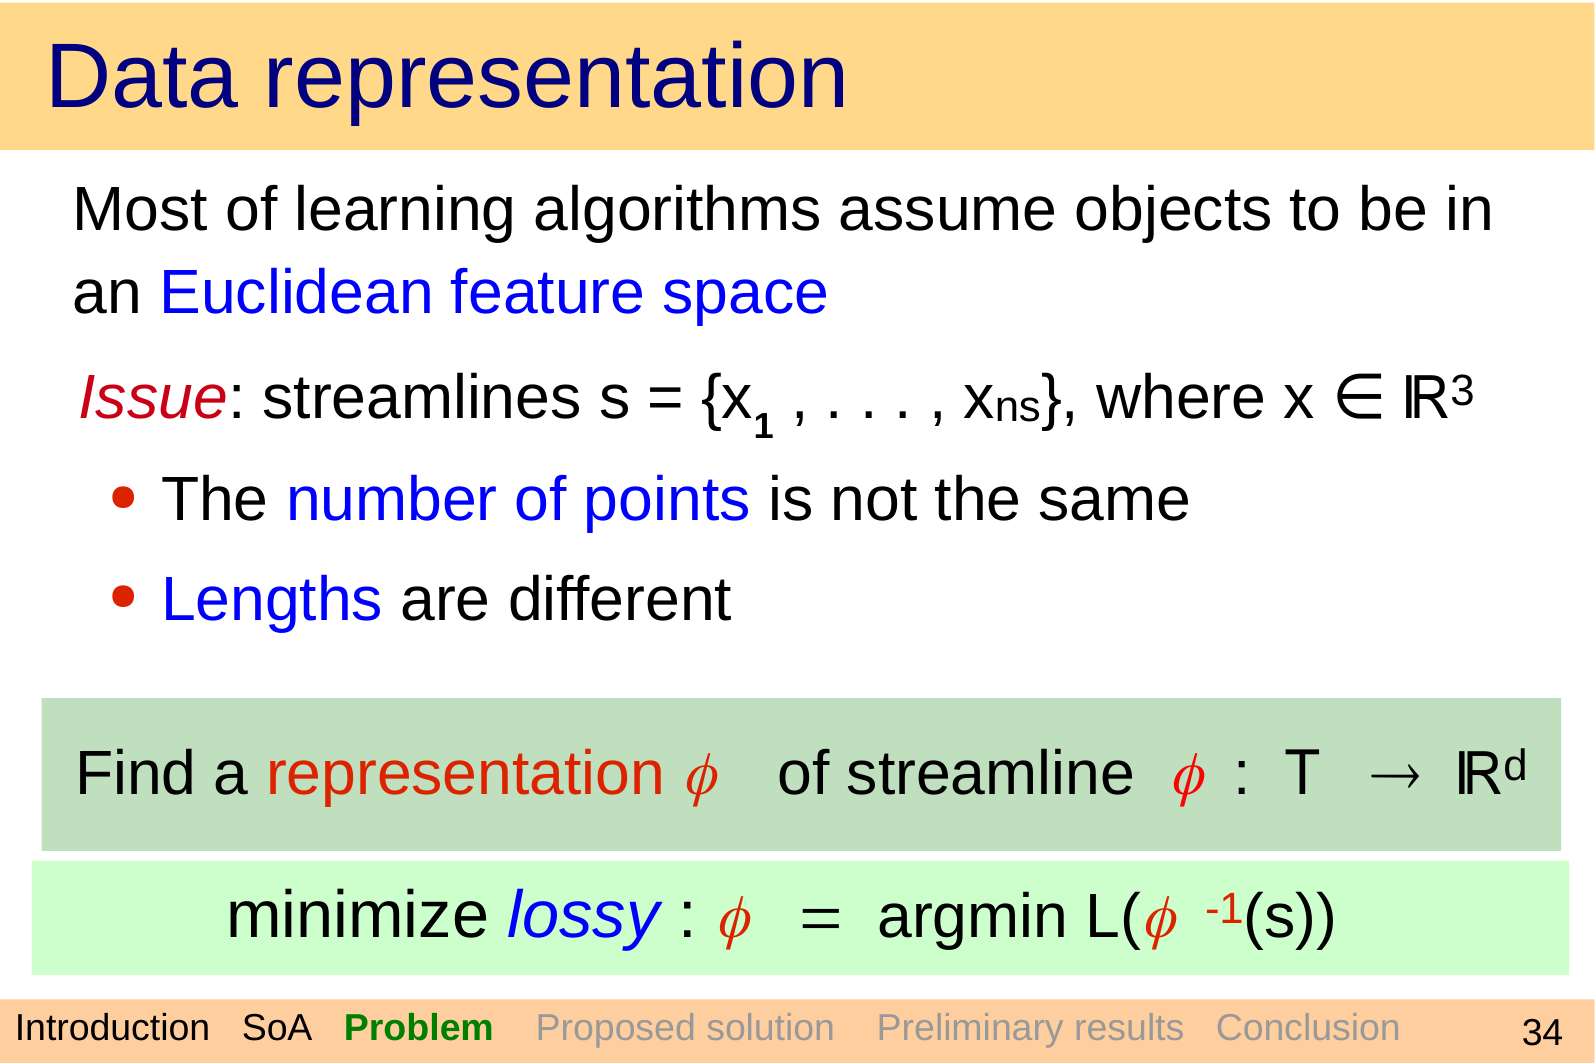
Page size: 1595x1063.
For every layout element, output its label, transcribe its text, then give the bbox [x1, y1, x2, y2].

text_box Introduction SoA Problem Proposed solution Preliminary results Conclusion [0, 999, 1595, 1063]
title Data representation [0, 2, 1595, 151]
text_box <number> [1377, 1003, 1579, 1063]
list Find a representation f of streamline f : T ® ℝd [41, 698, 1562, 851]
list Most of learning algorithms assume objects to be in an Euclidean feature space Issue: streamlines s = {x1 , . . . , xns}, where x ∈ ℝ3 The number of points is not the same Lengths are different [37, 161, 1557, 776]
list minimize lossy : f = argmin L(f -1(s)) [31, 860, 1570, 976]
